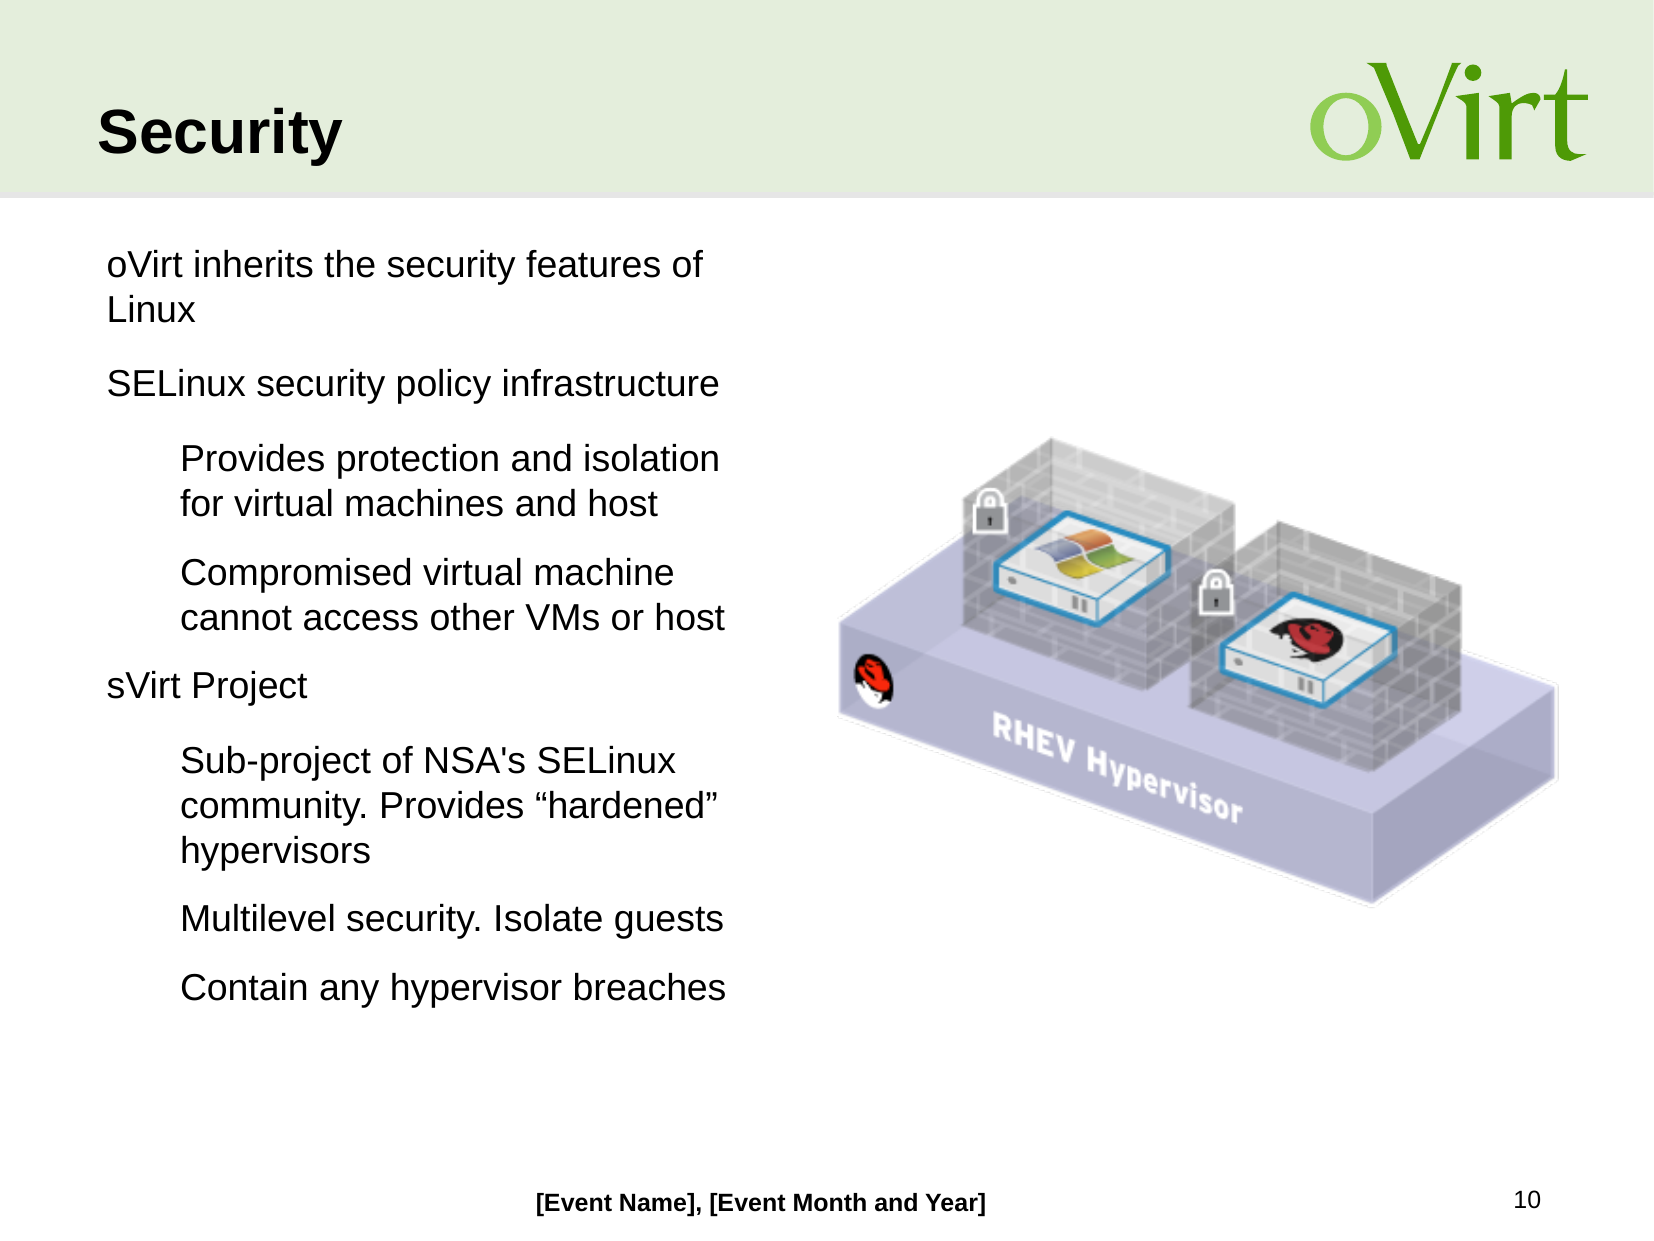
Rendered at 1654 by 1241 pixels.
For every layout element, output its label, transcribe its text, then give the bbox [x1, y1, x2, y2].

list oVirt inherits the security features of Linux SELinux security policy infrastructure Provides protection and isolation for virtual machines and host Compromised virtual machine cannot access other VMs or host sVirt Project Sub-project of NSA's SELinux community. Provides “hardened” hypervisors Multilevel security. Isolate guests Contain any hypervisor breaches [76, 232, 784, 1073]
title Security [82, 37, 1571, 226]
picture [837, 420, 1604, 910]
